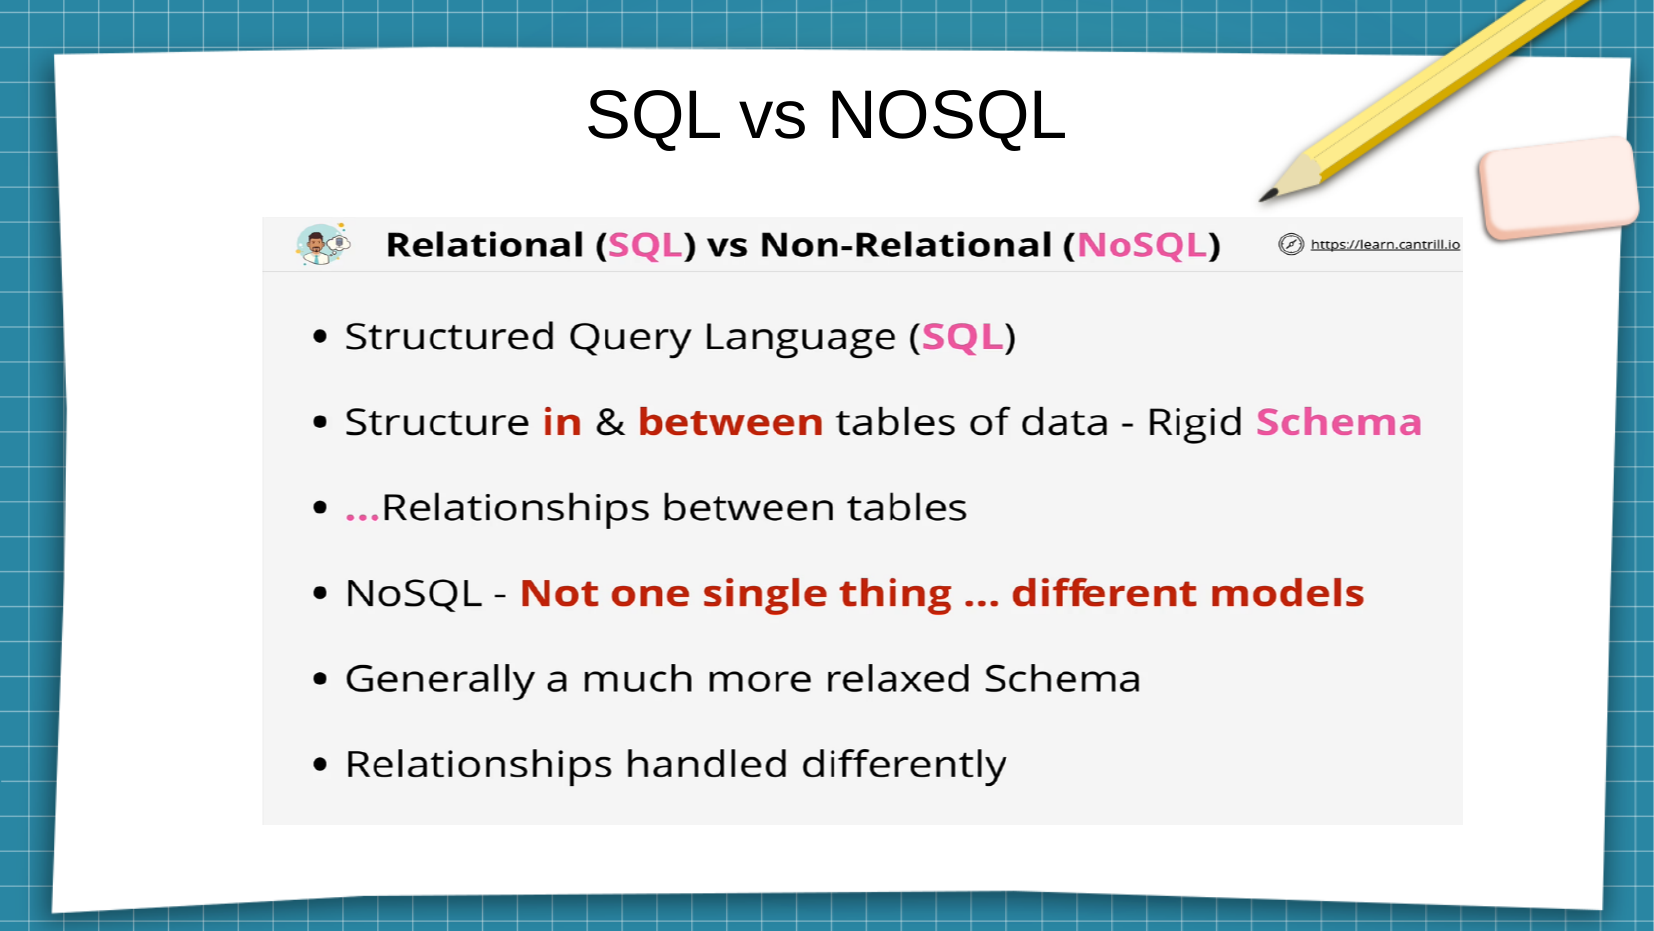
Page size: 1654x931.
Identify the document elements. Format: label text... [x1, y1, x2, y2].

picture [0, 0, 1654, 931]
title SQL vs NOSQL [82, 37, 1571, 193]
